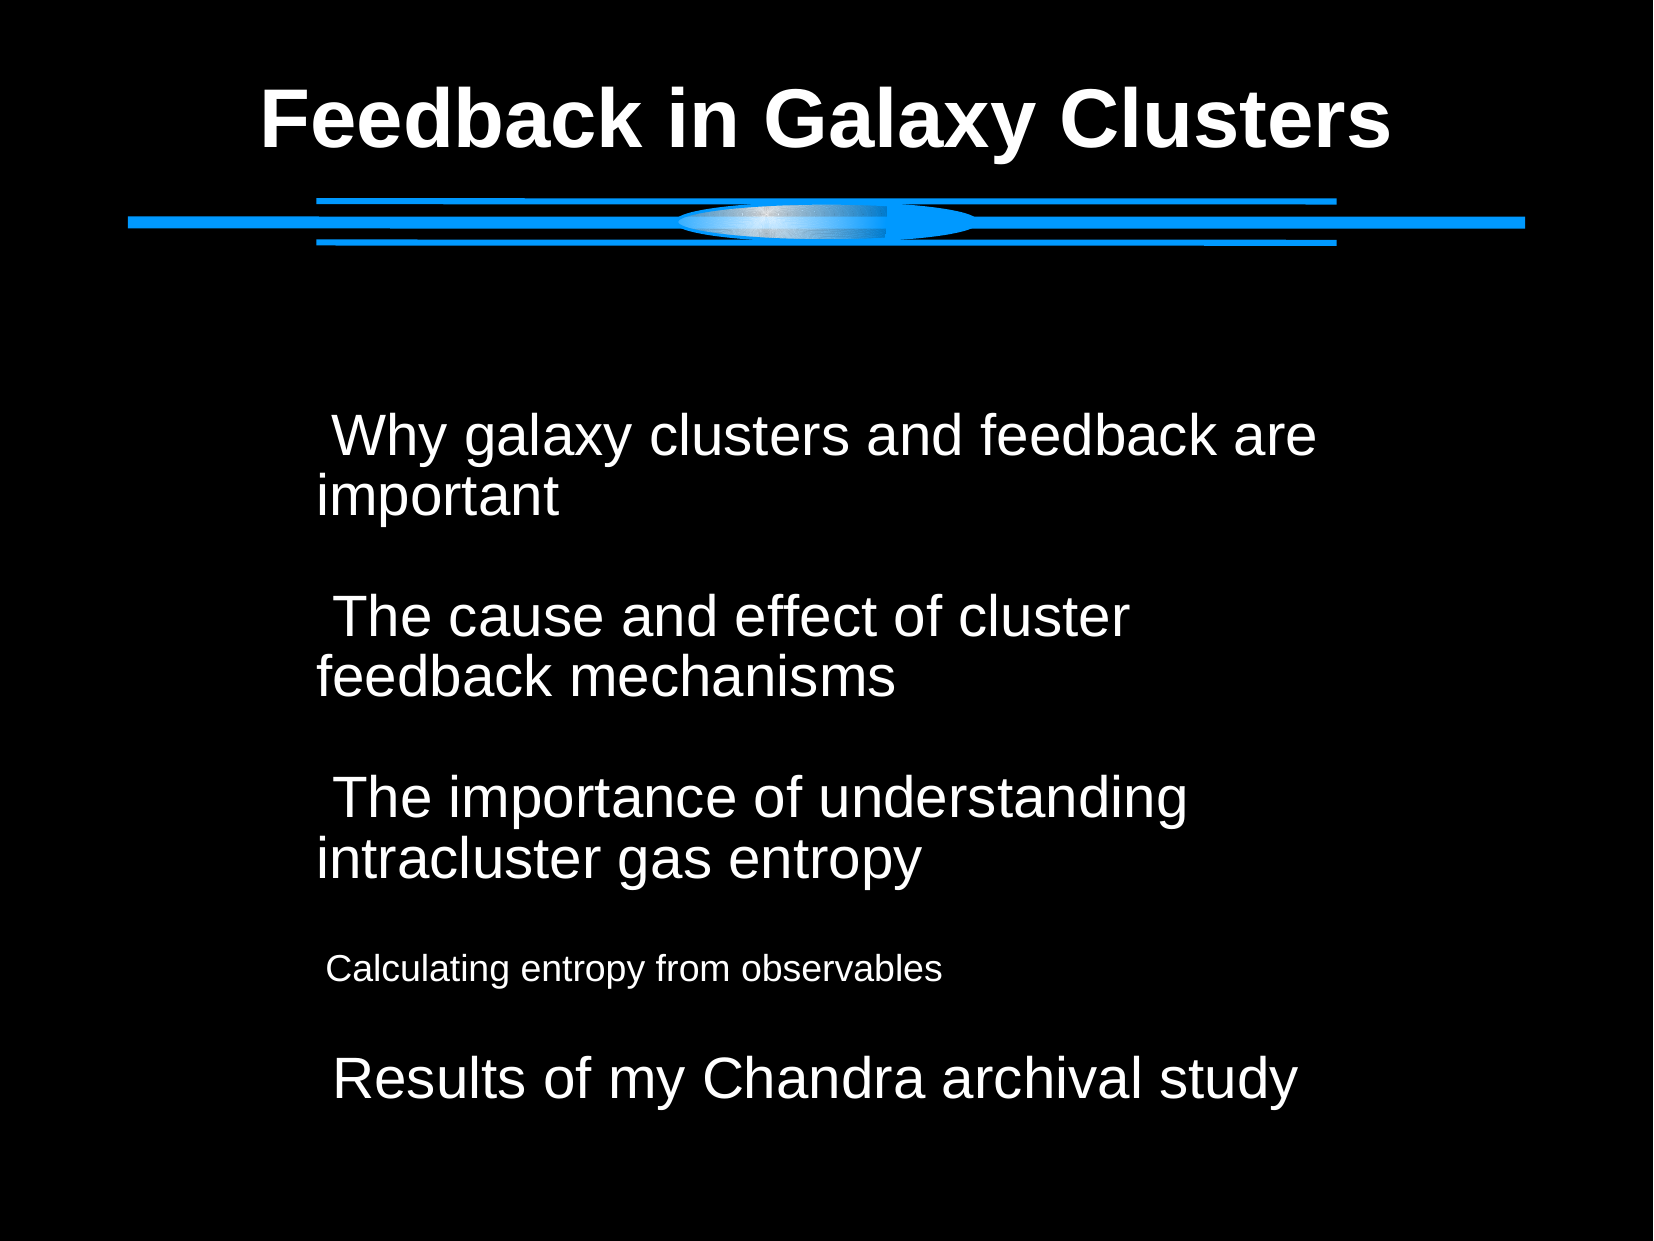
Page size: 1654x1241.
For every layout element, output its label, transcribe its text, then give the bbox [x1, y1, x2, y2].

text_box Feedback in Galaxy Clusters [226, 70, 1427, 168]
text_box [676, 203, 977, 241]
text_box Why galaxy clusters and feedback are important The cause and effect of cluster feedback mechanisms The importance of understanding intracluster gas entropy Calculating entropy from observables Results of my Chandra archival study [301, 399, 1352, 1123]
